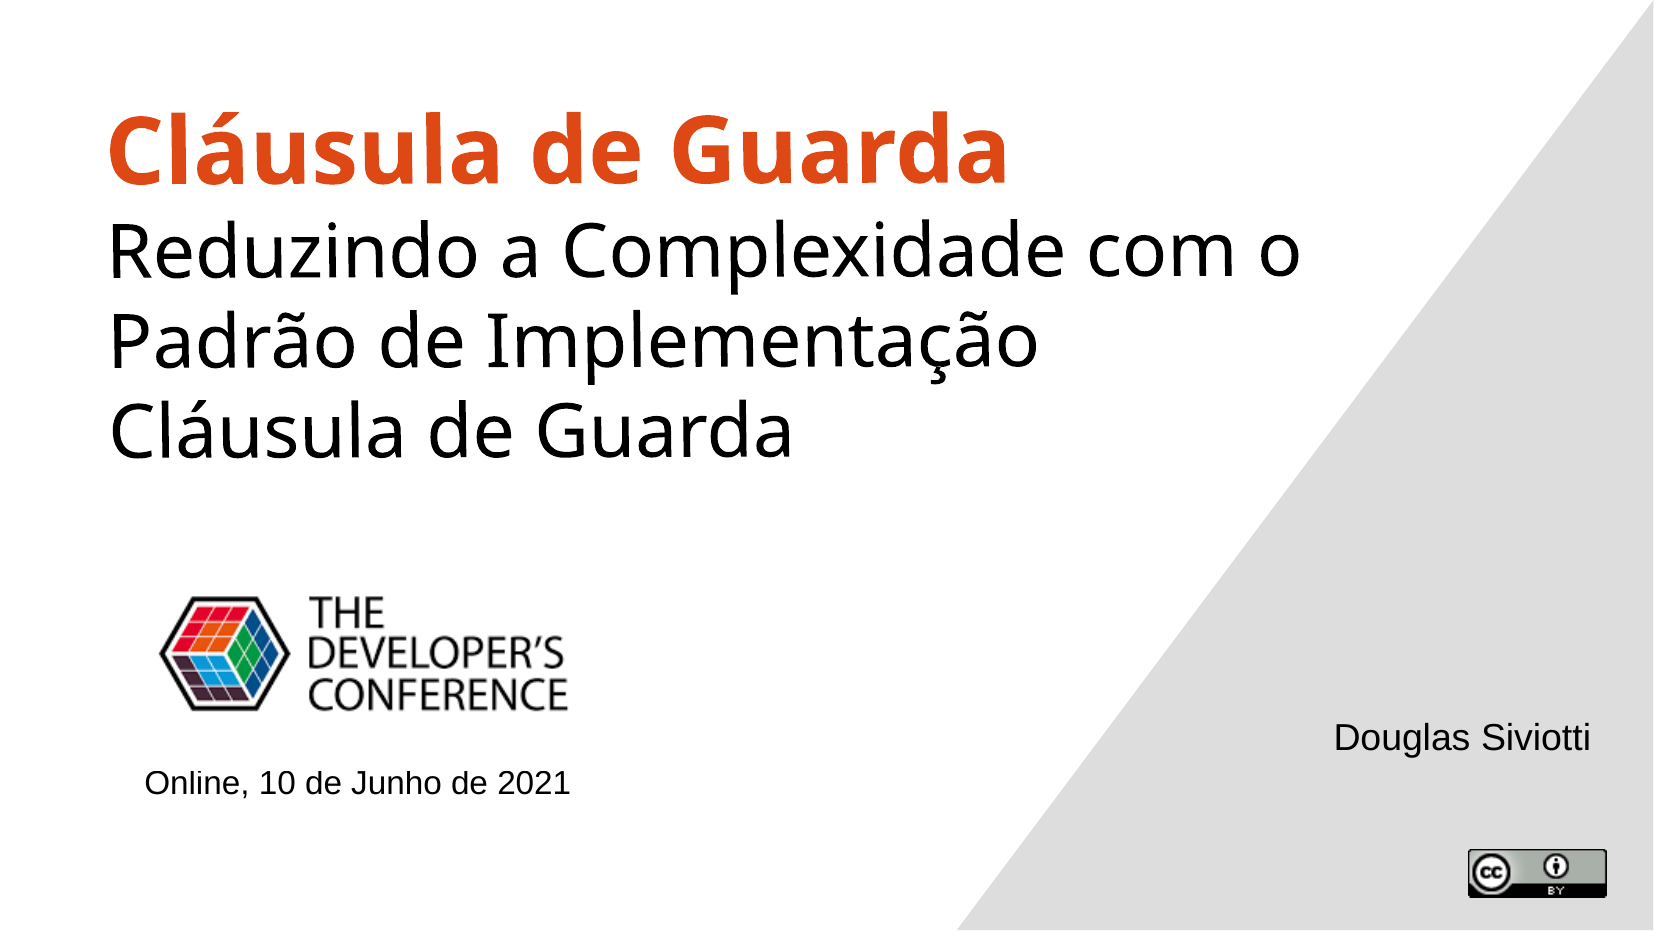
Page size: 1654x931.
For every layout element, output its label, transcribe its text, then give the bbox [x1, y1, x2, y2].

text_box [956, 0, 1654, 931]
picture [1468, 849, 1607, 898]
text_box Douglas Siviotti [1318, 708, 1607, 766]
text_box Online, 10 de Junho de 2021 [129, 771, 615, 810]
text_box Cláusula de Guarda Reduzindo a Complexidade com o Padrão de Implementação Cláusula de Guarda [103, 88, 1325, 445]
picture [100, 537, 627, 771]
